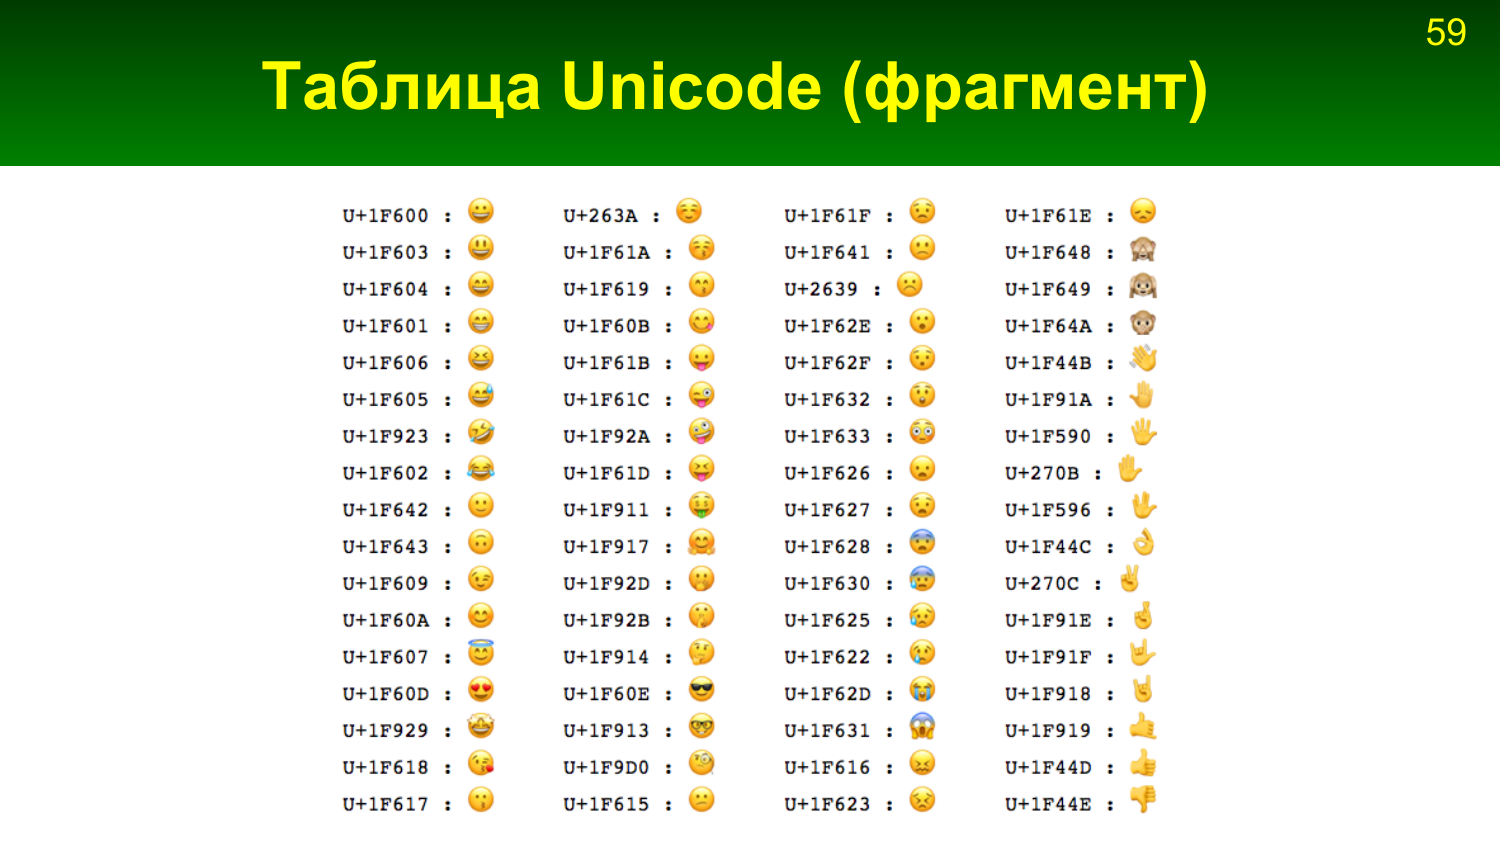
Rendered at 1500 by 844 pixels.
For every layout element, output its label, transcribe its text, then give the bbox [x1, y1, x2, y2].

title Таблица Unicode (фрагмент) [47, 11, 1426, 154]
picture [330, 188, 1170, 831]
